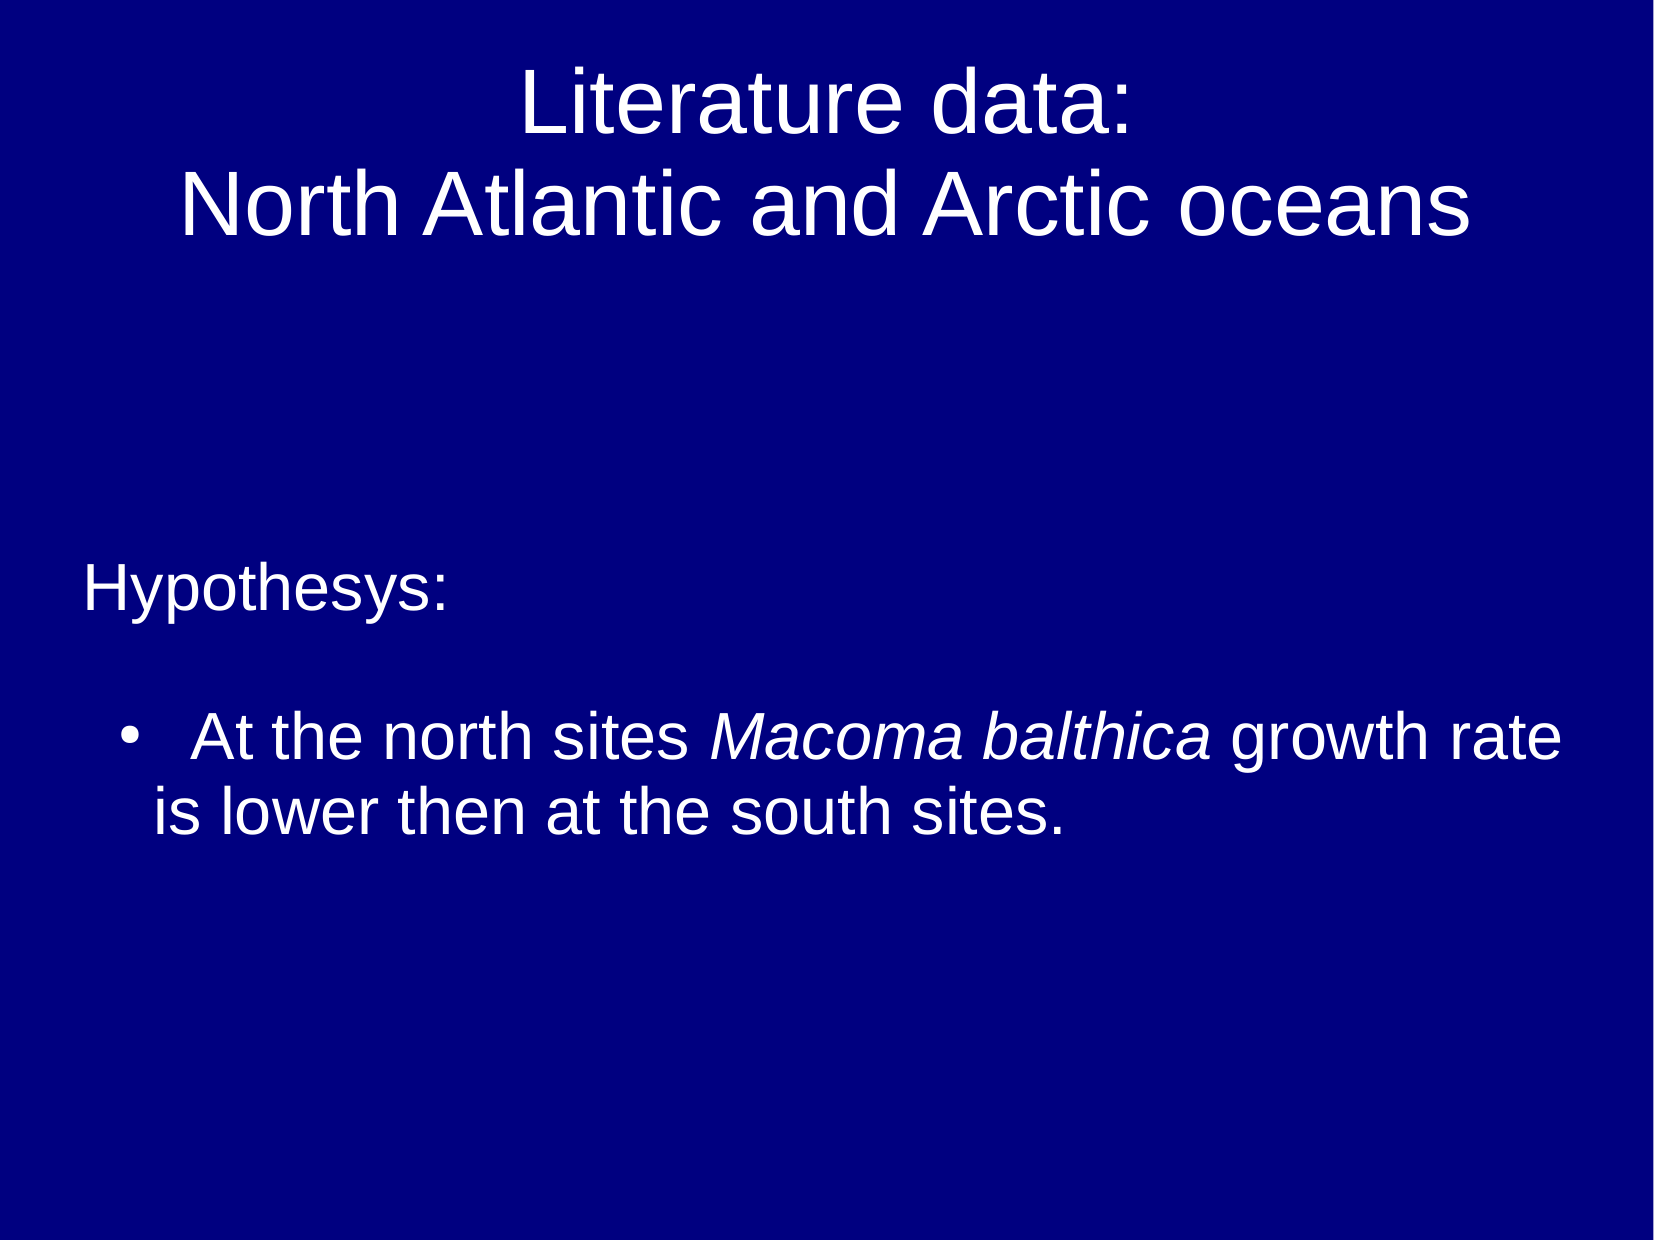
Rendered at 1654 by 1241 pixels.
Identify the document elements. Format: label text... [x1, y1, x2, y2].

title Literature data: North Atlantic and Arctic oceans [82, 49, 1571, 257]
subtitle Hypothesys: At the north sites Macoma balthica growth rate is lower then at the south sites. [82, 290, 1571, 1109]
